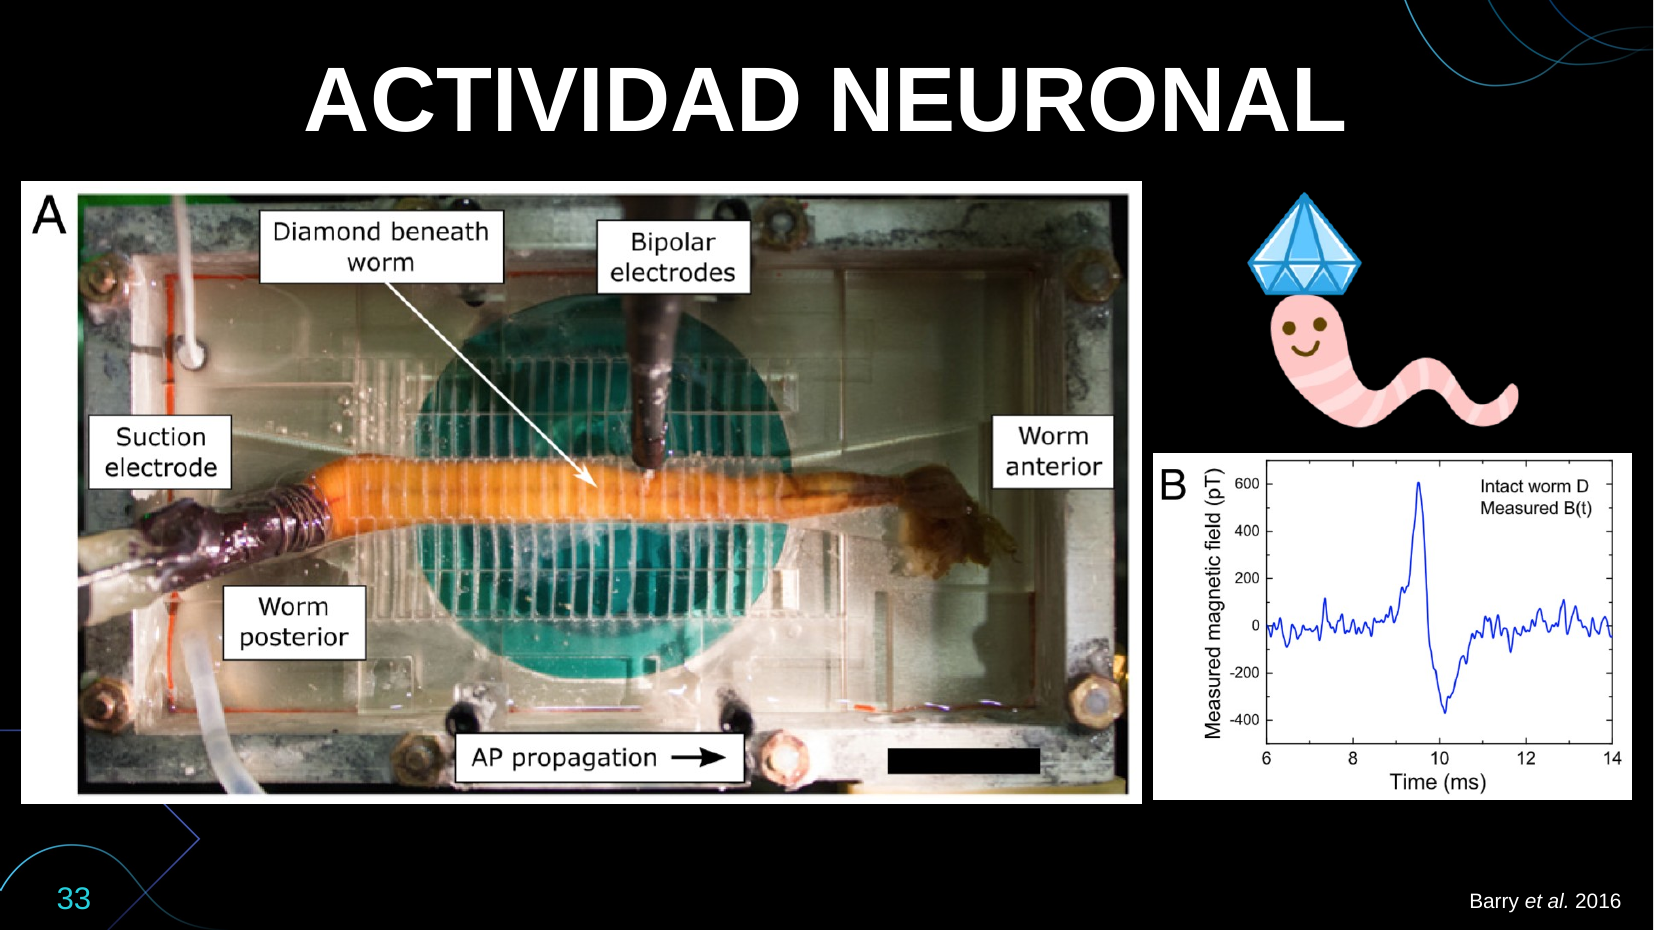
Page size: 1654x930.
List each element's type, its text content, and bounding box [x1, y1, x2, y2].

text_box <number> [42, 873, 215, 930]
text_box ACTIVIDAD NEURONAL [289, 40, 1364, 159]
picture [0, 0, 1654, 930]
text_box Barry et al. 2016 [1454, 881, 1637, 920]
